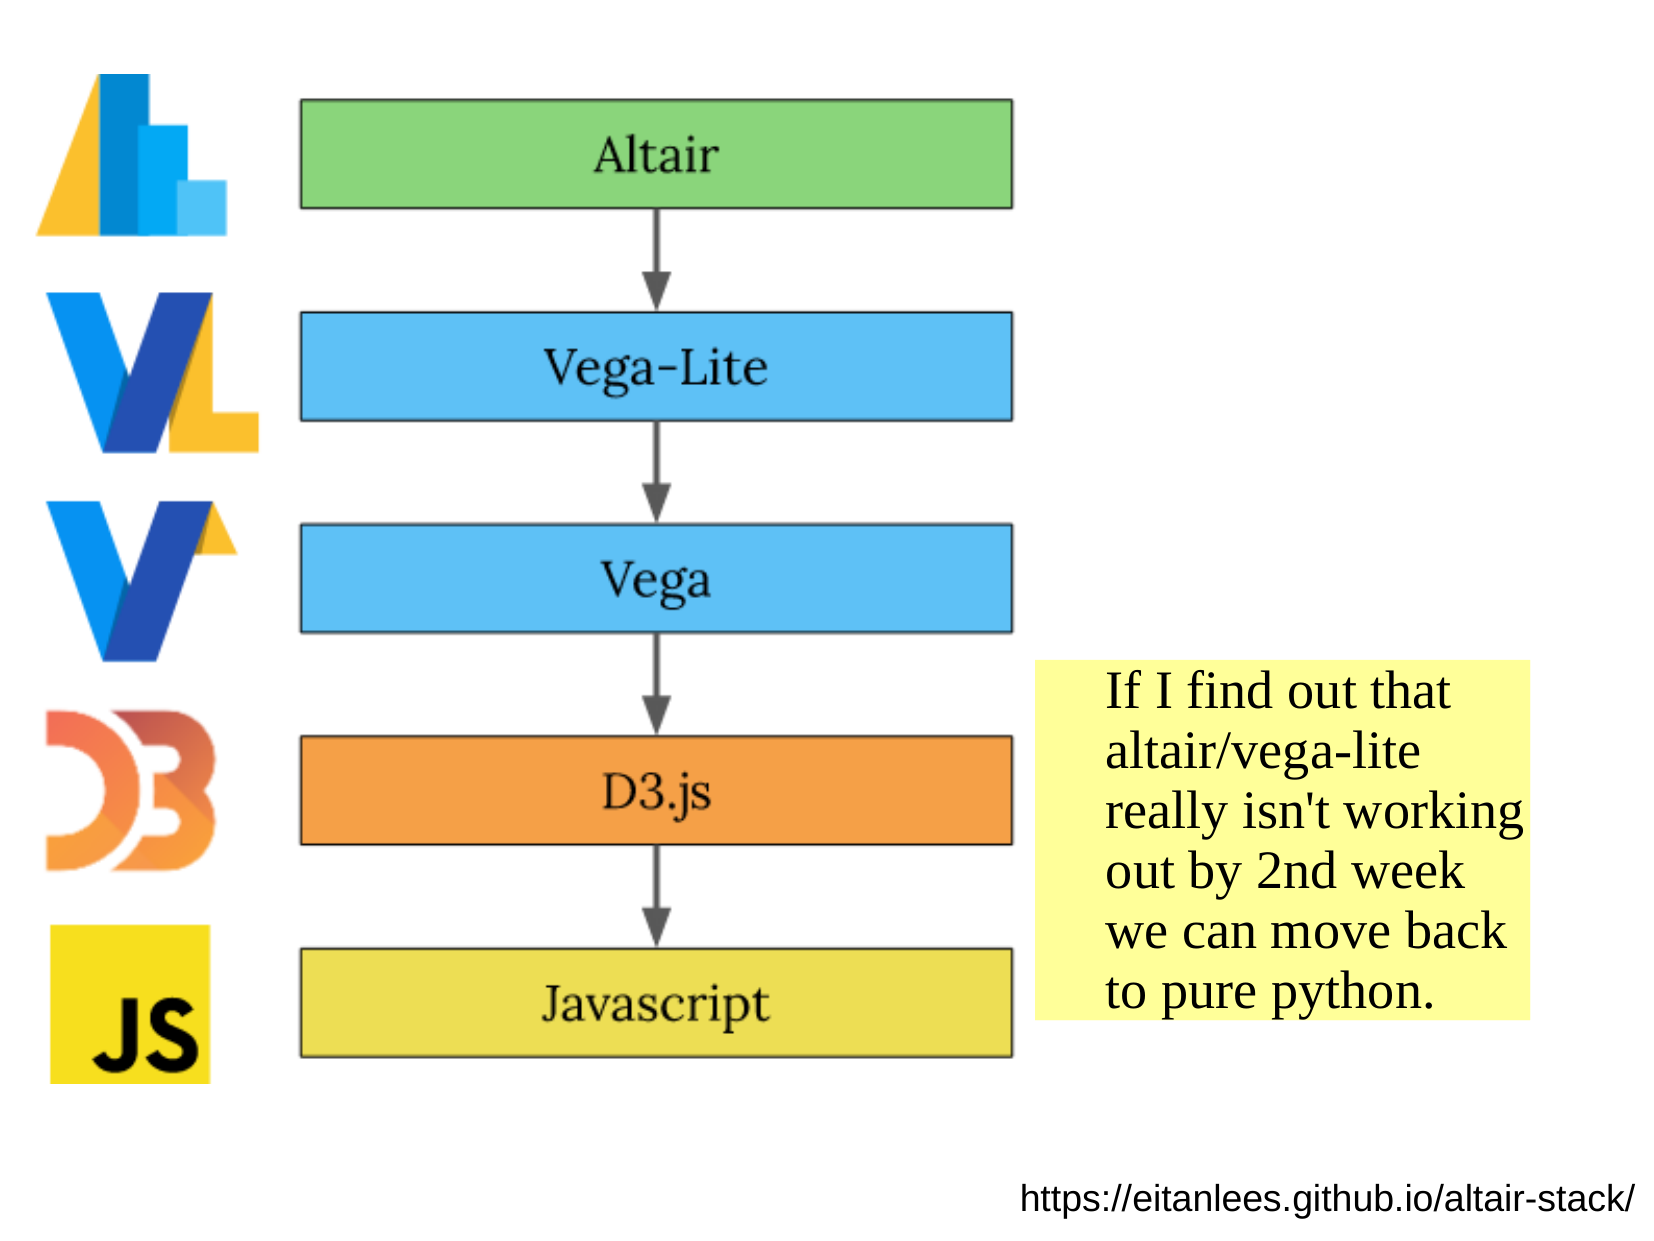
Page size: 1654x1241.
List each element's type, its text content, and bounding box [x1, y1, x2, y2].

picture [30, 74, 1280, 1084]
list If I find out that altair/vega-lite really isn't working out by 2nd week we can move back to pure python. [1035, 660, 1531, 1021]
text_box https://eitanlees.github.io/altair-stack/ [1005, 1170, 1652, 1227]
